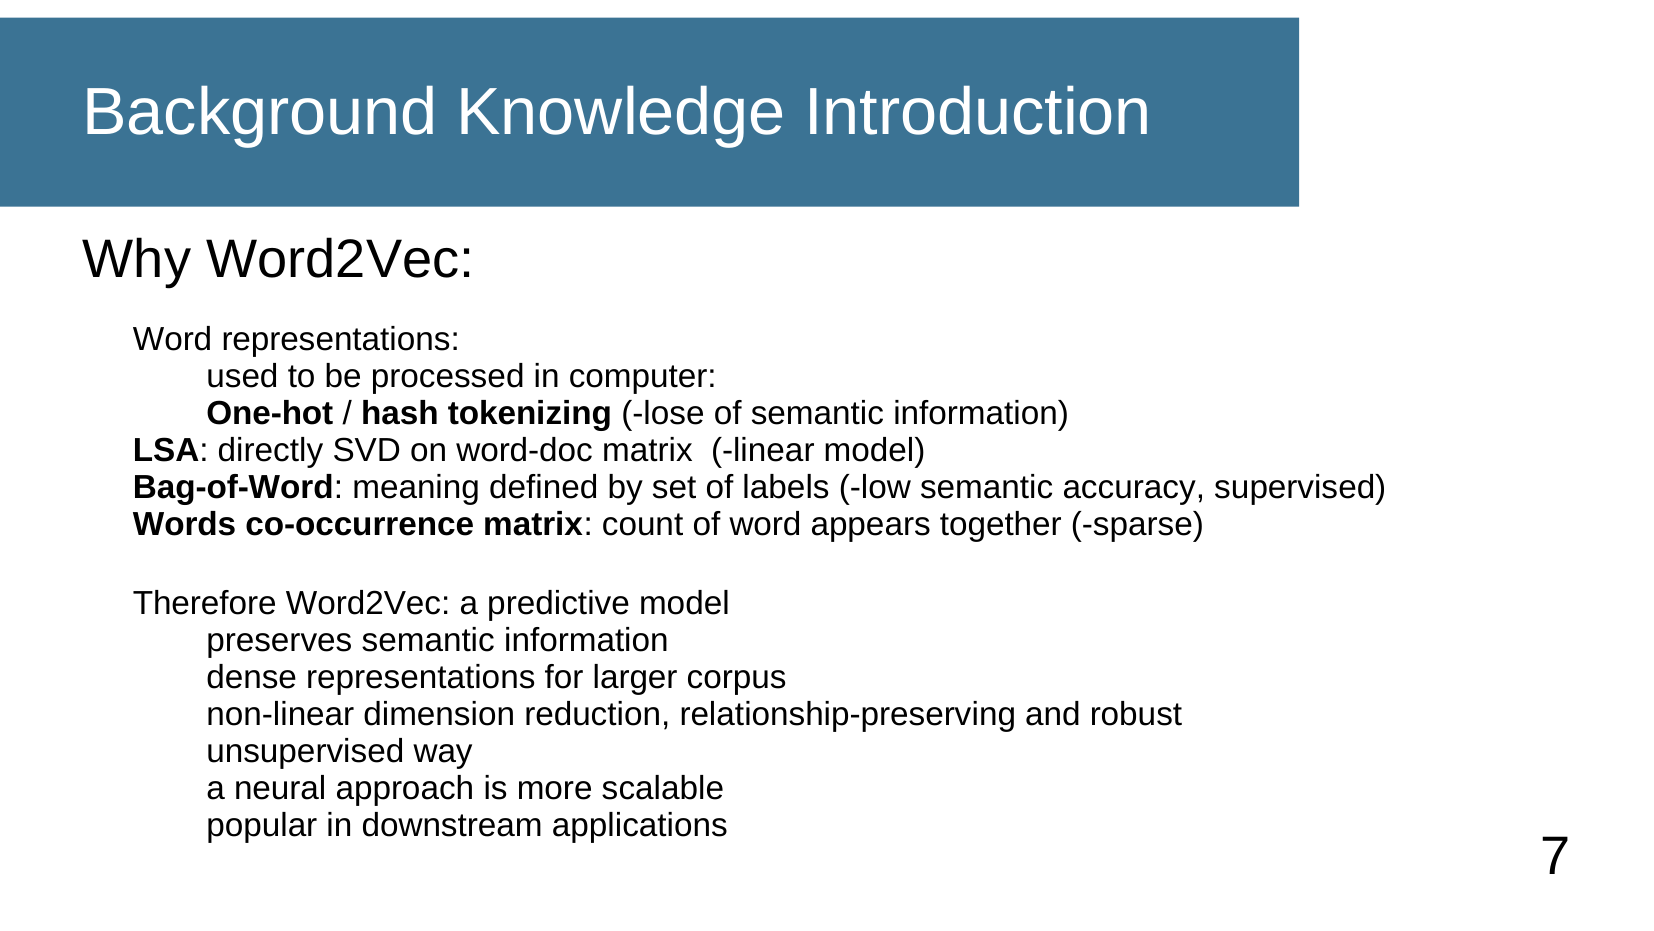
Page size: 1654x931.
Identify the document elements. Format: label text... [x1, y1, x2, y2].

title Background Knowledge Introduction [82, 35, 1234, 189]
text_box Word representations: used to be processed in computer: One-hot / hash tokenizing (-lose of semantic information) LSA: directly SVD on word-doc matrix (-linear model) Bag-of-Word: meaning defined by set of labels (-low semantic accuracy, supervised) Words co-occurrence matrix: count of word appears together (-sparse) Therefore Word2Vec: a predictive model preserves semantic information dense representations for larger corpus non-linear dimension reduction, relationship-preserving and robust unsupervised way a neural approach is more scalable popular in downstream applications [118, 312, 1430, 852]
list Why Word2Vec: [82, 224, 1571, 764]
